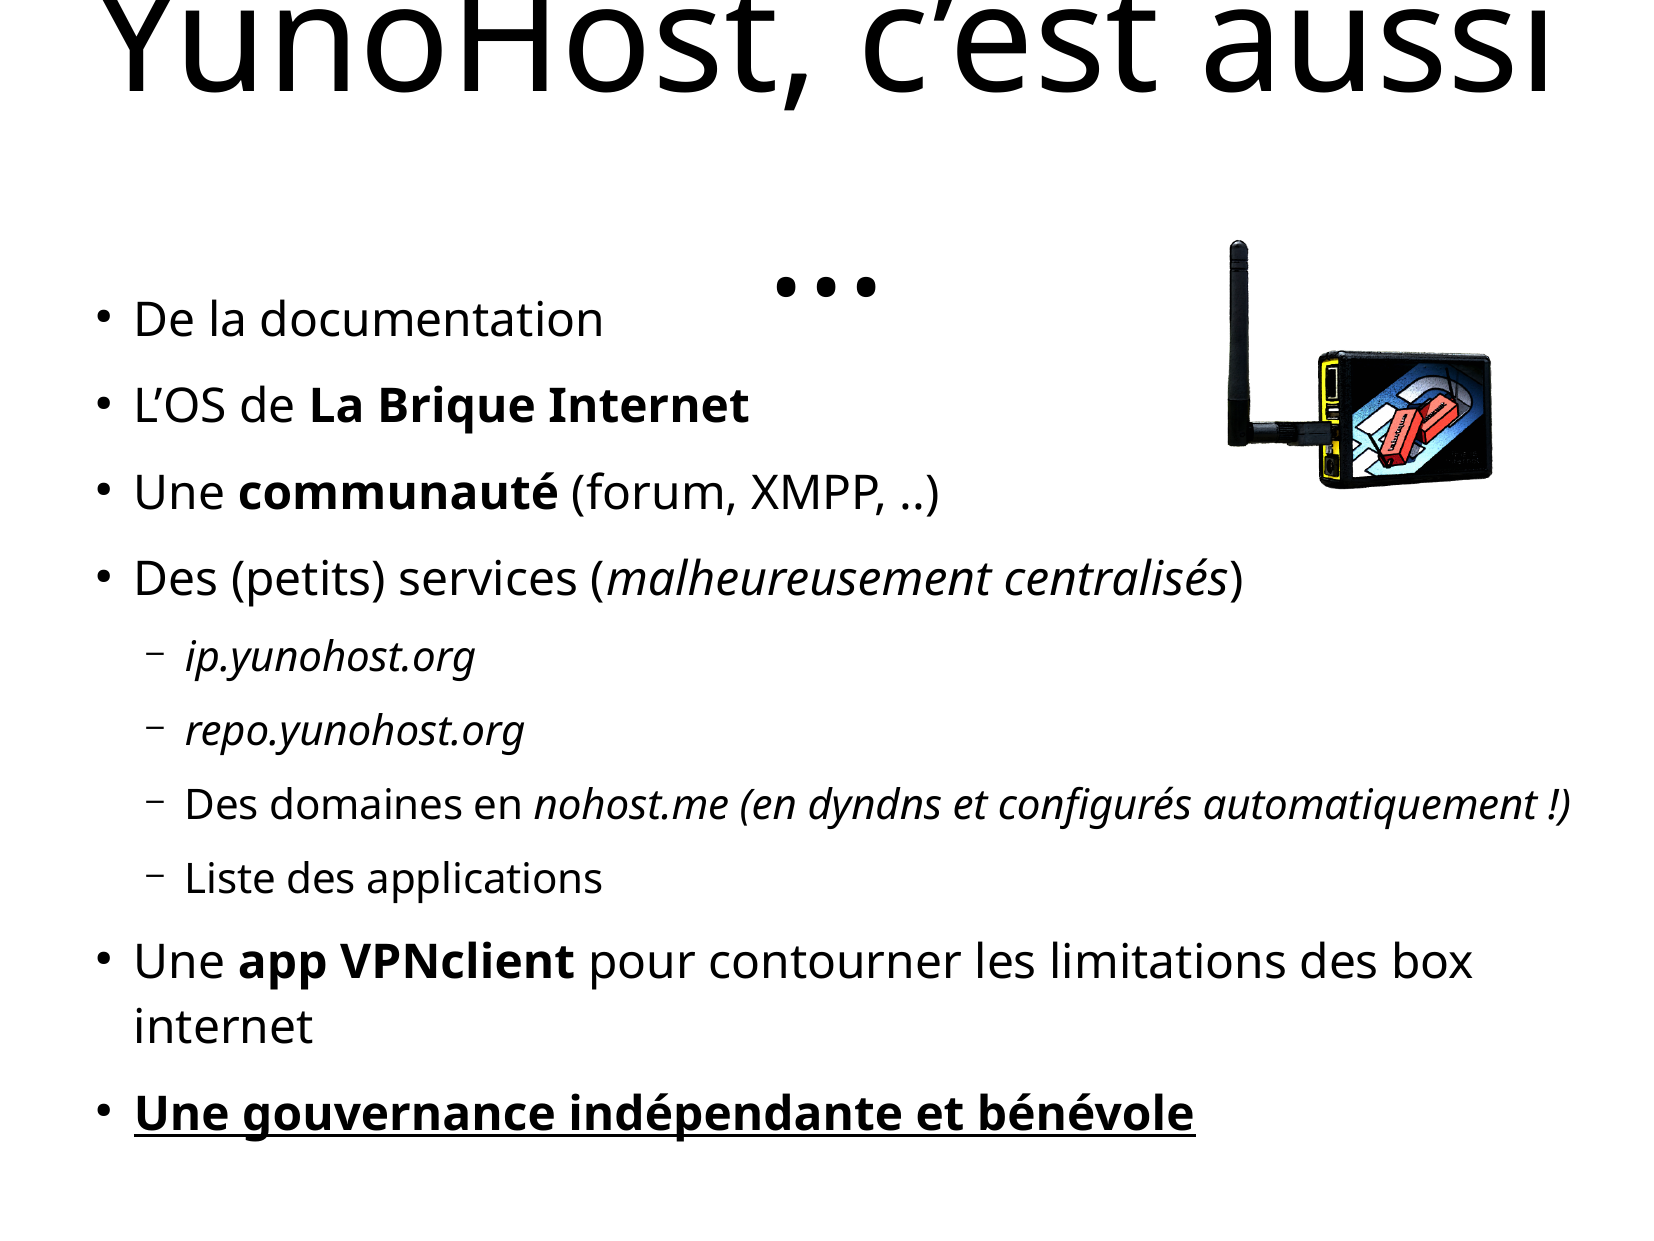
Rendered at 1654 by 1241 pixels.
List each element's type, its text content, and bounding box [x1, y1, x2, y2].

picture [1200, 224, 1516, 502]
list De la documentation L’OS de La Brique Internet Une communauté (forum, XMPP, ..) Des (petits) services (malheureusement centralisés) ip.yunohost.org repo.yunohost.org Des domaines en nohost.me (en dyndns et configurés automatiquement !) Liste des applications Une app VPNclient pour contourner les limitations des box internet Une gouvernance indépendante et bénévole [82, 285, 1571, 1156]
title YunoHost, c’est aussi ... [82, 31, 1571, 239]
